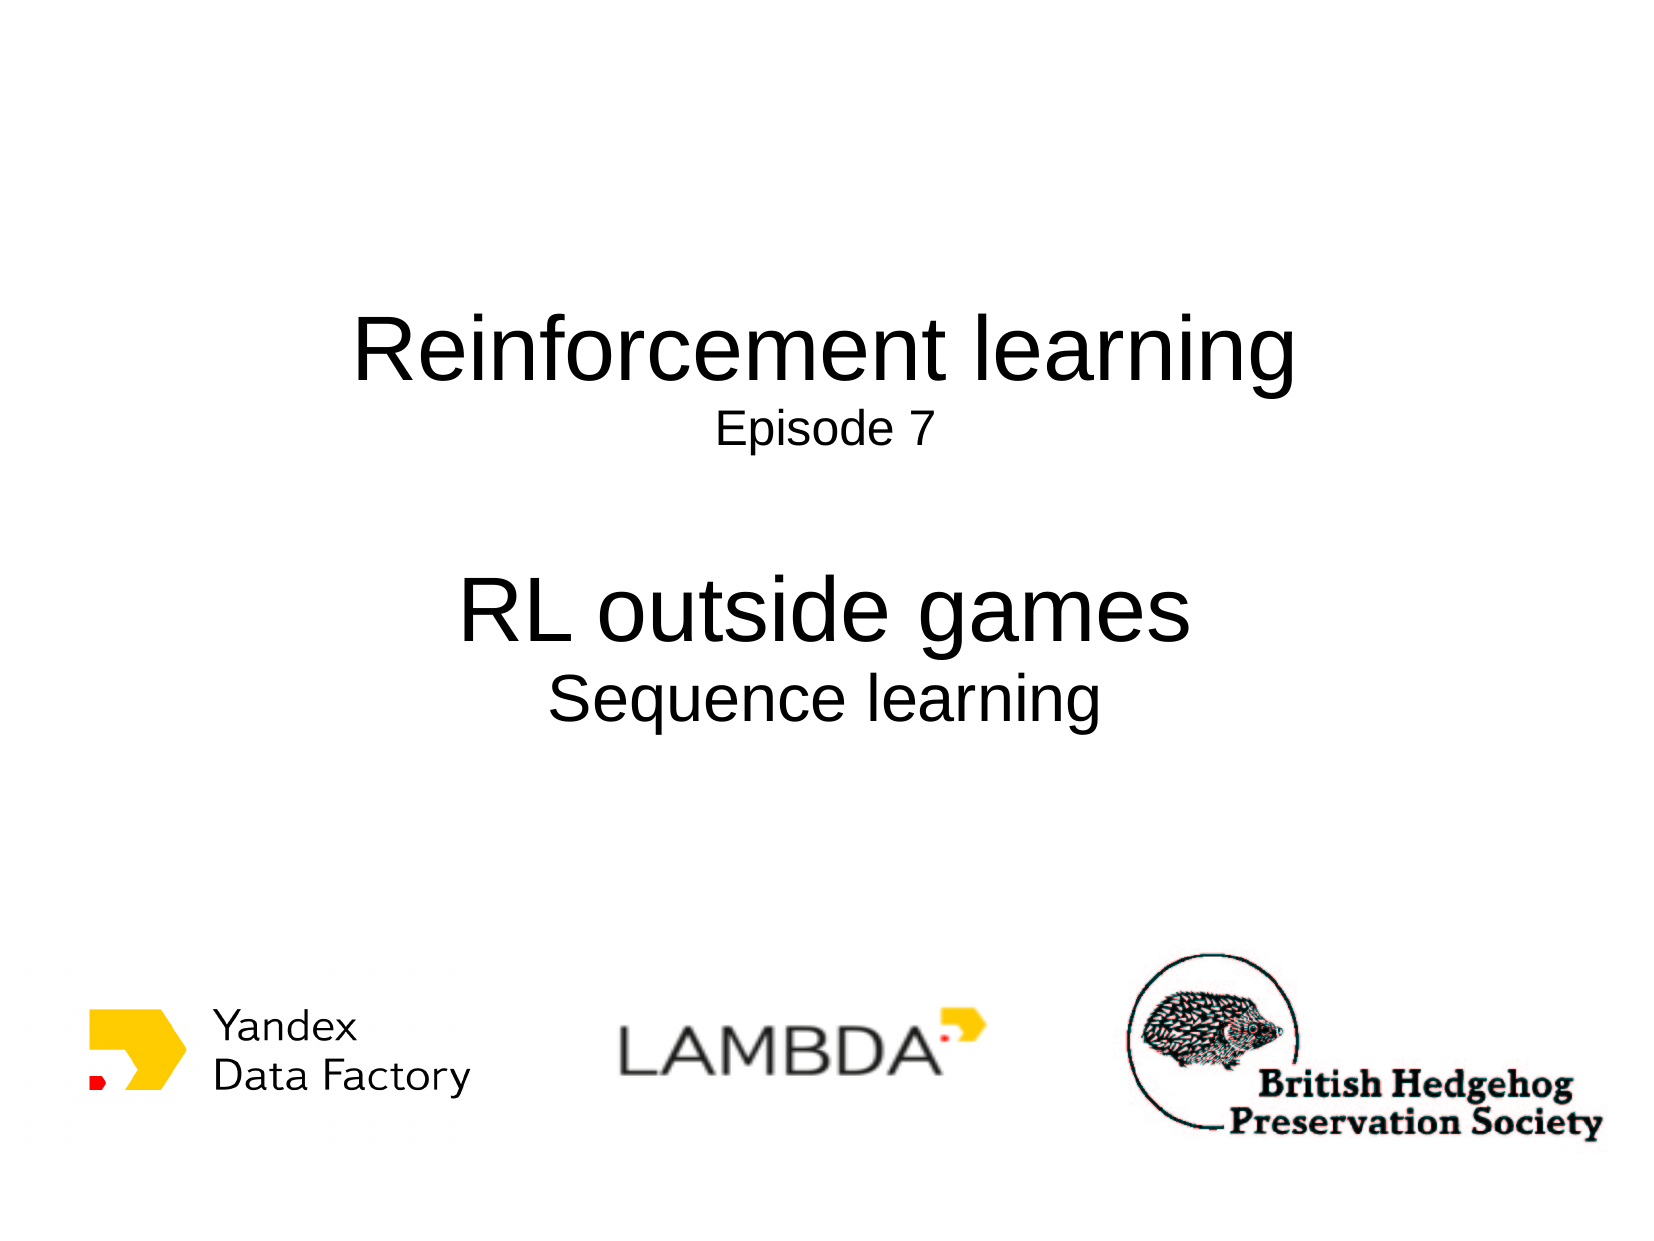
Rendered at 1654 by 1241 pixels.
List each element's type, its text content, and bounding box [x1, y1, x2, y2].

picture [0, 929, 556, 1171]
picture [585, 872, 1006, 1213]
text_box Reinforcement learning Episode 7 RL outside games Sequence learning [0, 297, 1654, 737]
picture [1050, 869, 1654, 1241]
